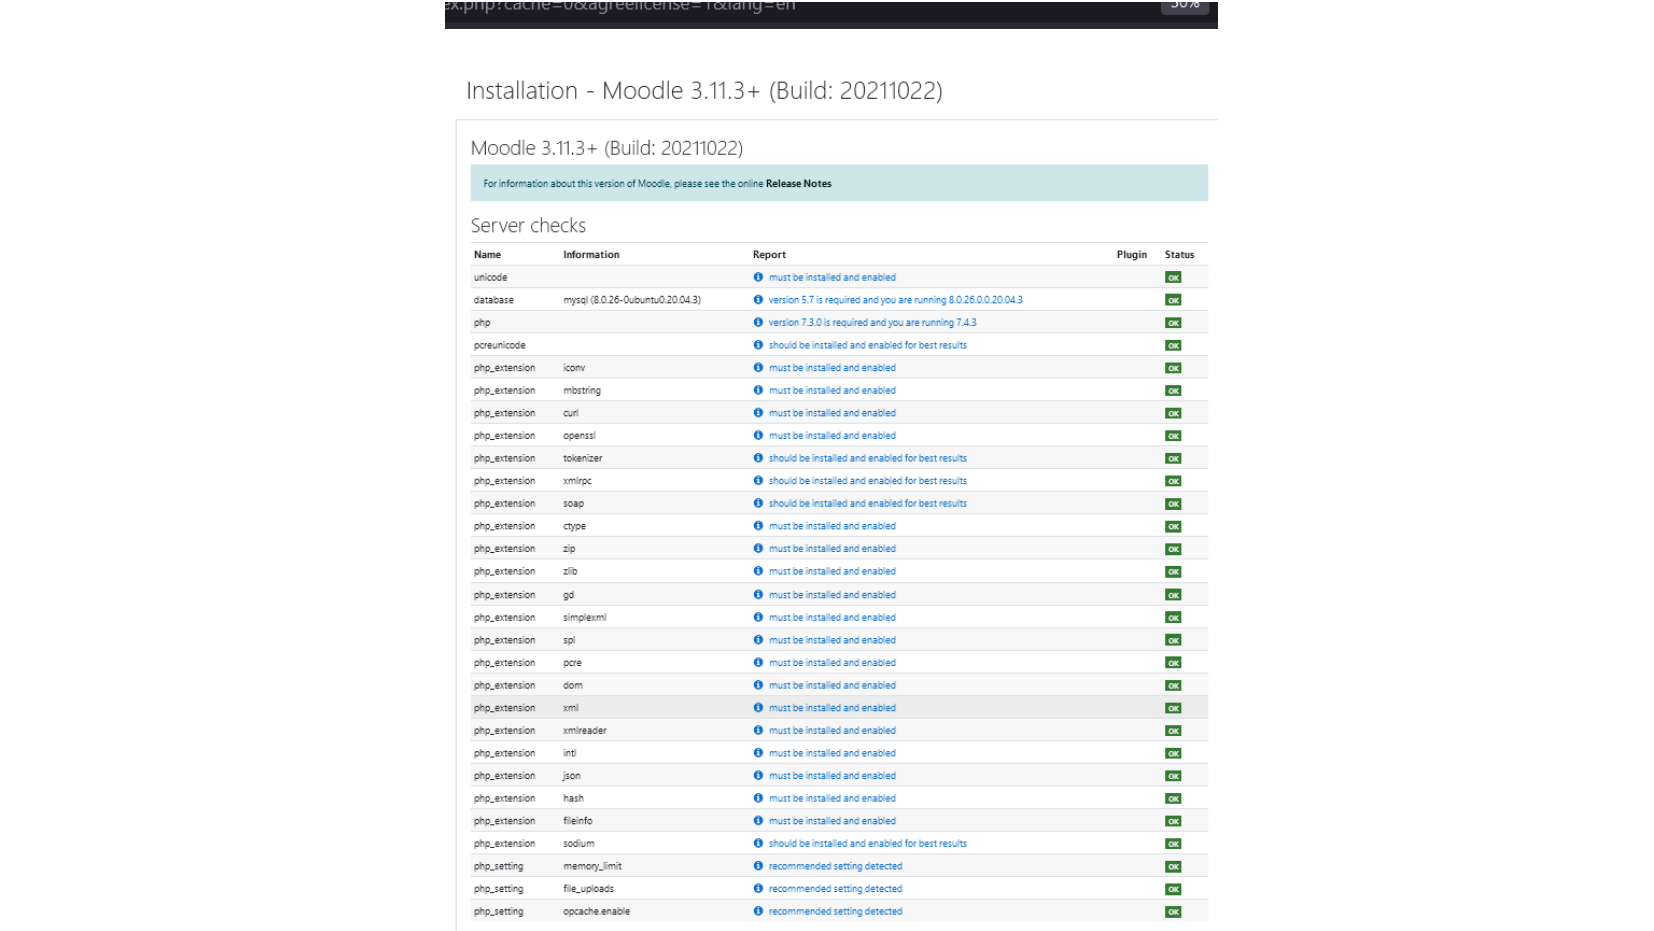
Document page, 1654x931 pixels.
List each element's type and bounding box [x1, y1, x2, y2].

picture [445, 2, 1218, 931]
